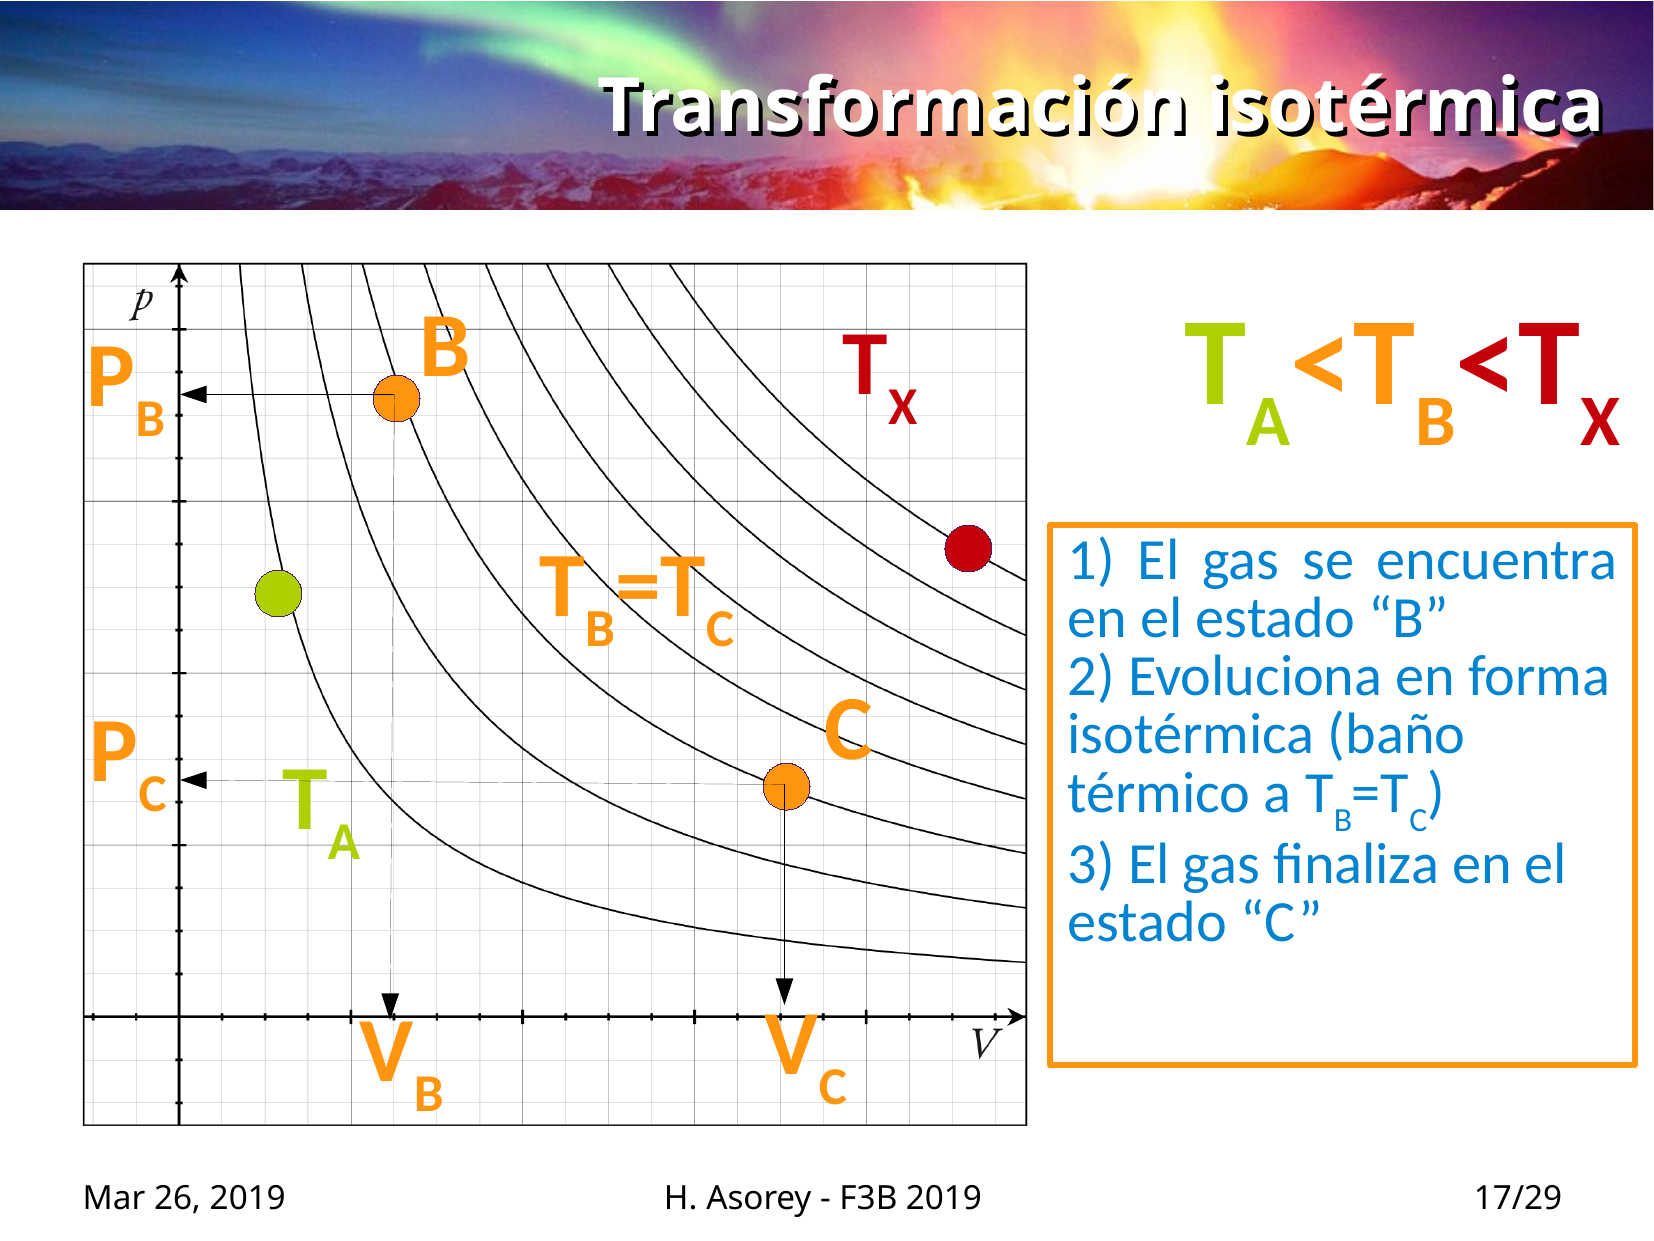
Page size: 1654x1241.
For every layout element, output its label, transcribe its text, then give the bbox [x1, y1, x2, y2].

text_box [944, 525, 992, 572]
text_box [373, 375, 405, 422]
picture [0, 1, 1654, 210]
picture [75, 781, 391, 1141]
picture [391, 782, 784, 1141]
text_box C [810, 683, 901, 811]
text_box TA<TB<TX [1170, 303, 1635, 498]
text_box TX [827, 318, 933, 466]
text_box VB [345, 1005, 459, 1152]
text_box TA [267, 781, 376, 901]
text_box [373, 395, 394, 422]
picture [75, 254, 1036, 1141]
text_box PB [71, 330, 181, 477]
text_box TB [525, 540, 751, 721]
text_box B [405, 300, 496, 427]
title Transformación isotérmica [45, 15, 1606, 191]
picture [75, 395, 394, 781]
text_box TA [267, 753, 376, 781]
text_box [763, 785, 784, 810]
text_box PC [75, 705, 182, 852]
text_box [763, 763, 810, 811]
text_box 1) El gas se encuentra en el estado “B” 2) Evoluciona en forma isotérmica (baño térmico a TB=TC) 3) El gas finaliza en el estado “C” [1050, 525, 1636, 1066]
text_box [254, 570, 302, 617]
text_box VC [750, 998, 863, 1145]
